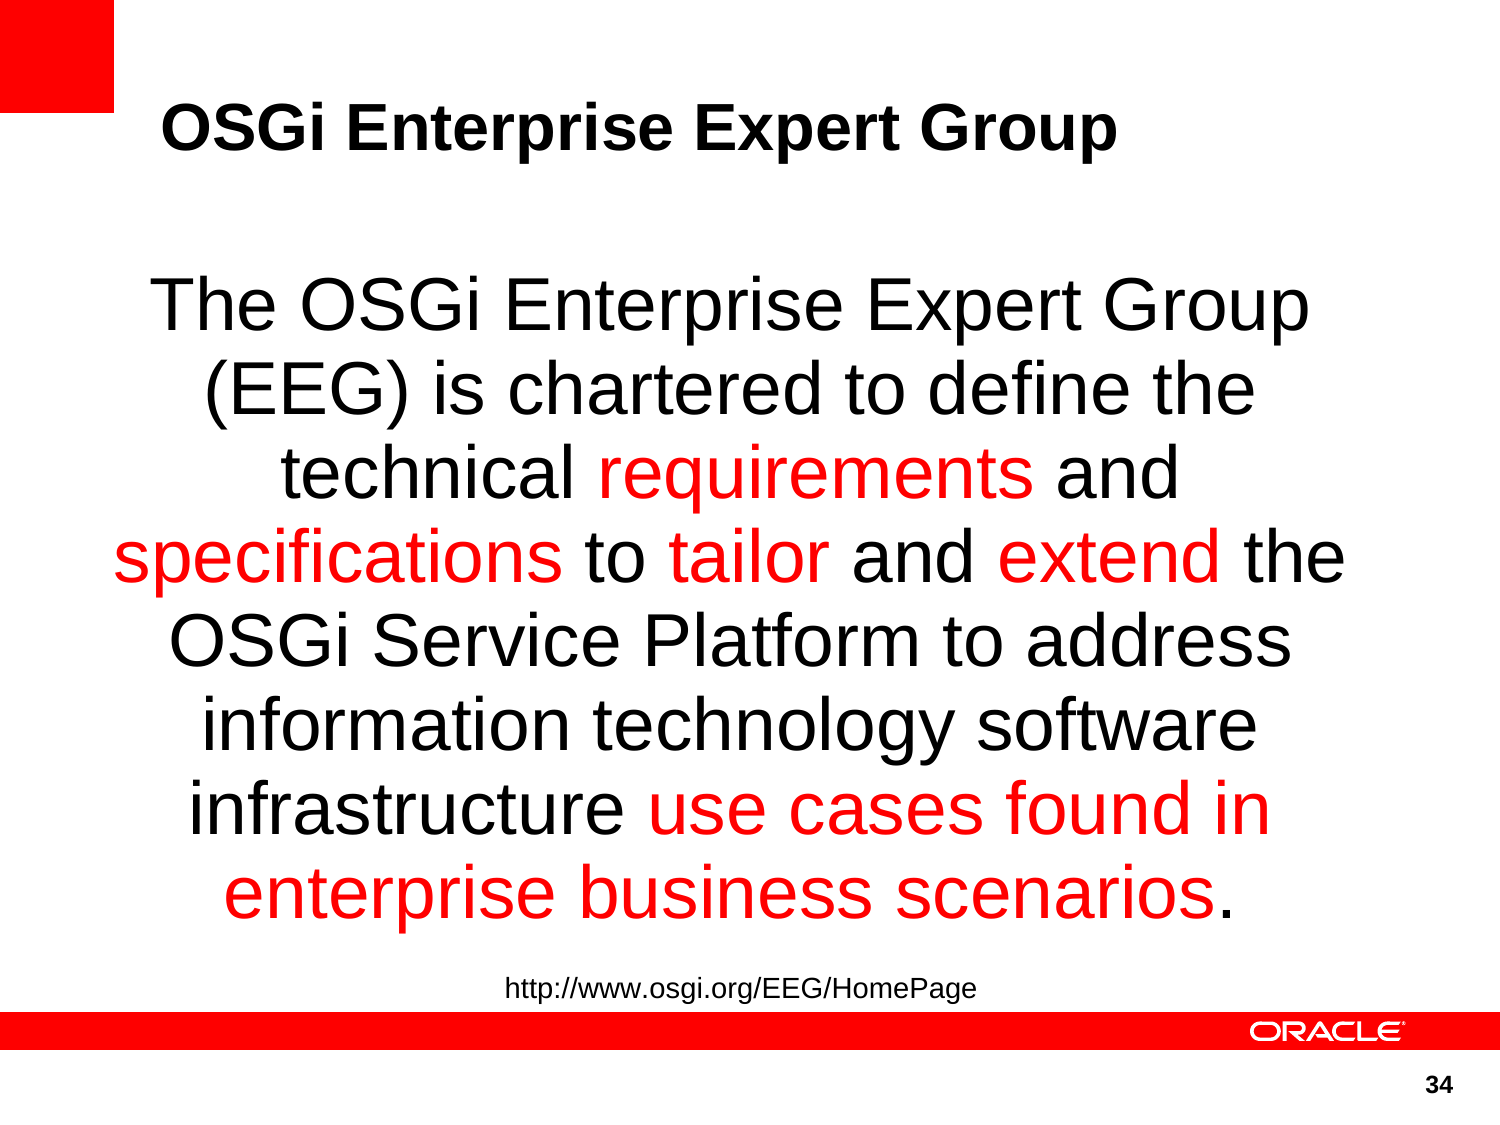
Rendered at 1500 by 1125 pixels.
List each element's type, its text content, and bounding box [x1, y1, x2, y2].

list The OSGi Enterprise Expert Group (EEG) is chartered to define the technical requirements and specifications to tailor and extend the OSGi Service Platform to address information technology software infrastructure use cases found in enterprise business scenarios. [112, 262, 1349, 1005]
title OSGi Enterprise Expert Group [145, 49, 1390, 205]
picture [0, 0, 114, 113]
picture [0, 1012, 1500, 1050]
text_box http://www.osgi.org/EEG/HomePage [489, 969, 994, 1005]
